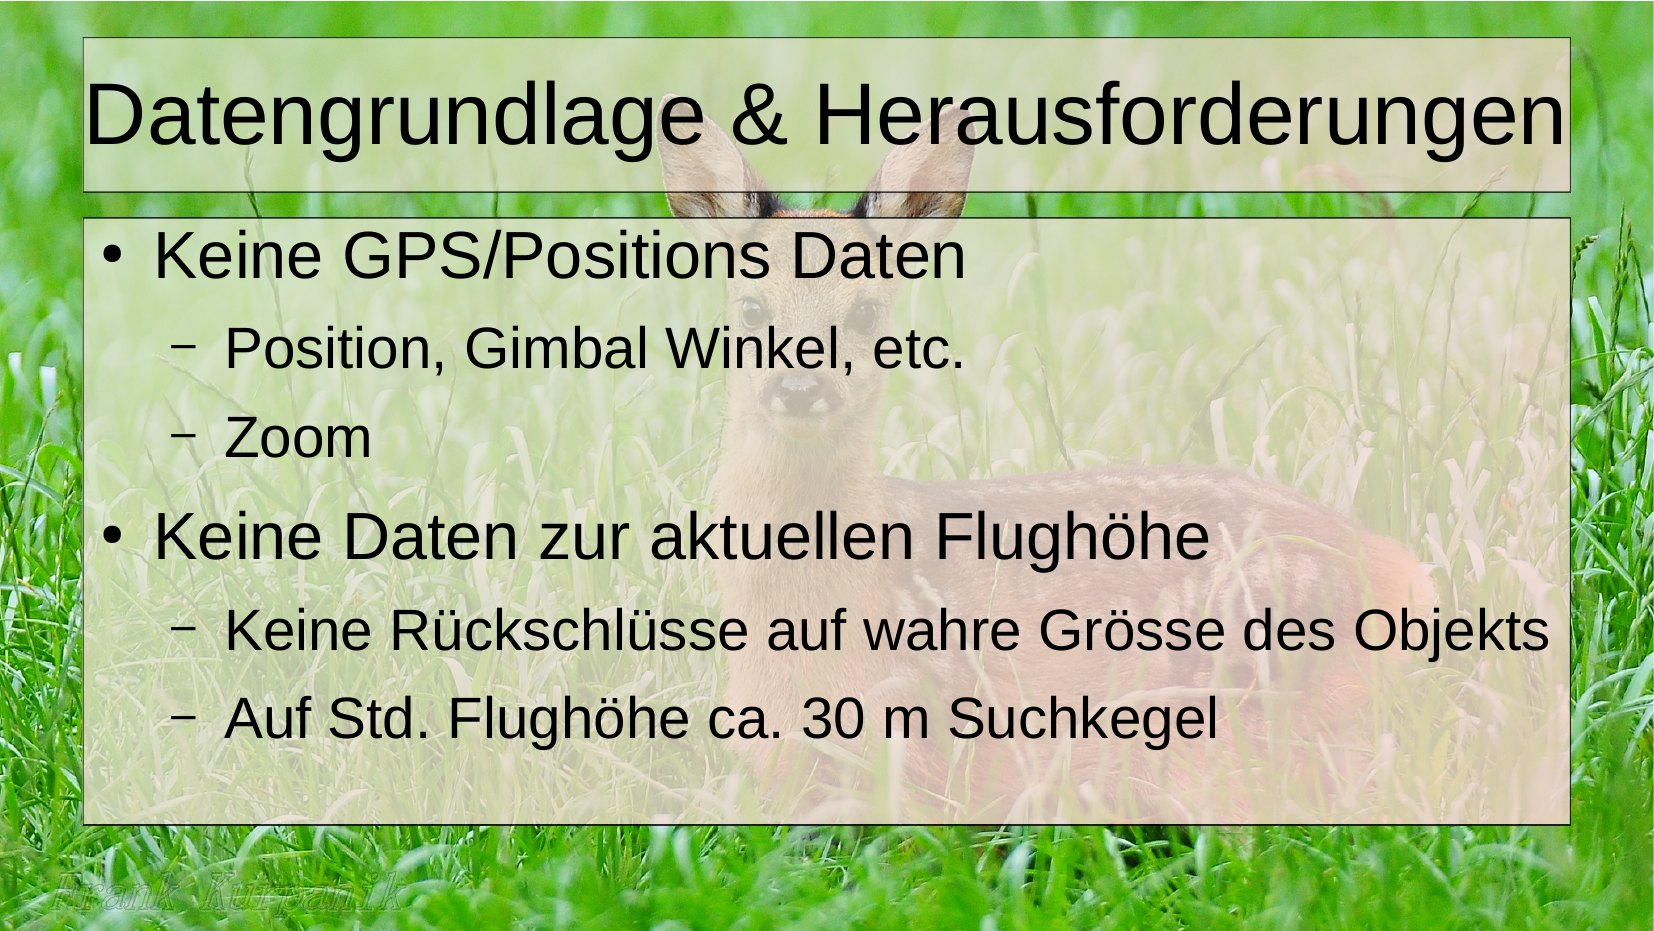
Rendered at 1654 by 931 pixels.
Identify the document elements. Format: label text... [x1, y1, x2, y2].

title Datengrundlage & Herausforderungen [82, 37, 1571, 193]
list Keine GPS/Positions Daten Position, Gimbal Winkel, etc. Zoom Keine Daten zur aktuellen Flughöhe Keine Rückschlüsse auf wahre Grösse des Objekts Auf Std. Flughöhe ca. 30 m Suchkegel [82, 217, 1571, 826]
picture [0, 1, 1654, 931]
